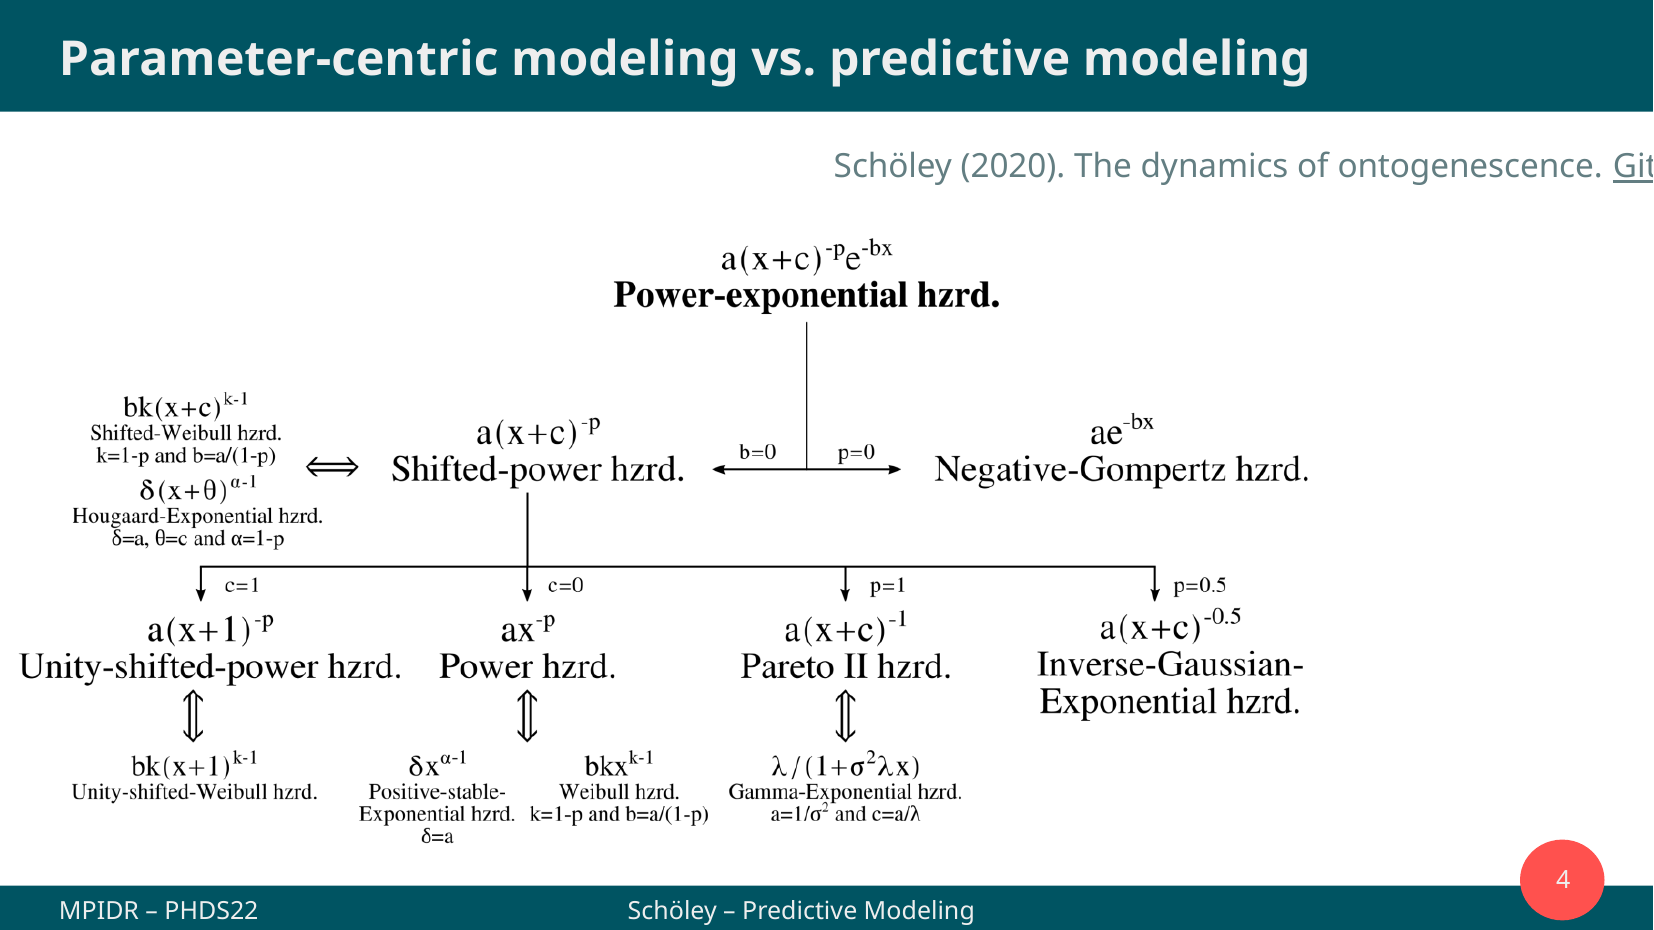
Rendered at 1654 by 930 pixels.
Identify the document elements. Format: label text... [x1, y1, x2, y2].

text_box Schöley (2020). The dynamics of ontogenescence. Github link. [818, 134, 1653, 189]
title Parameter-centric modeling vs. predictive modeling [58, 0, 1594, 117]
picture [12, 215, 1316, 862]
